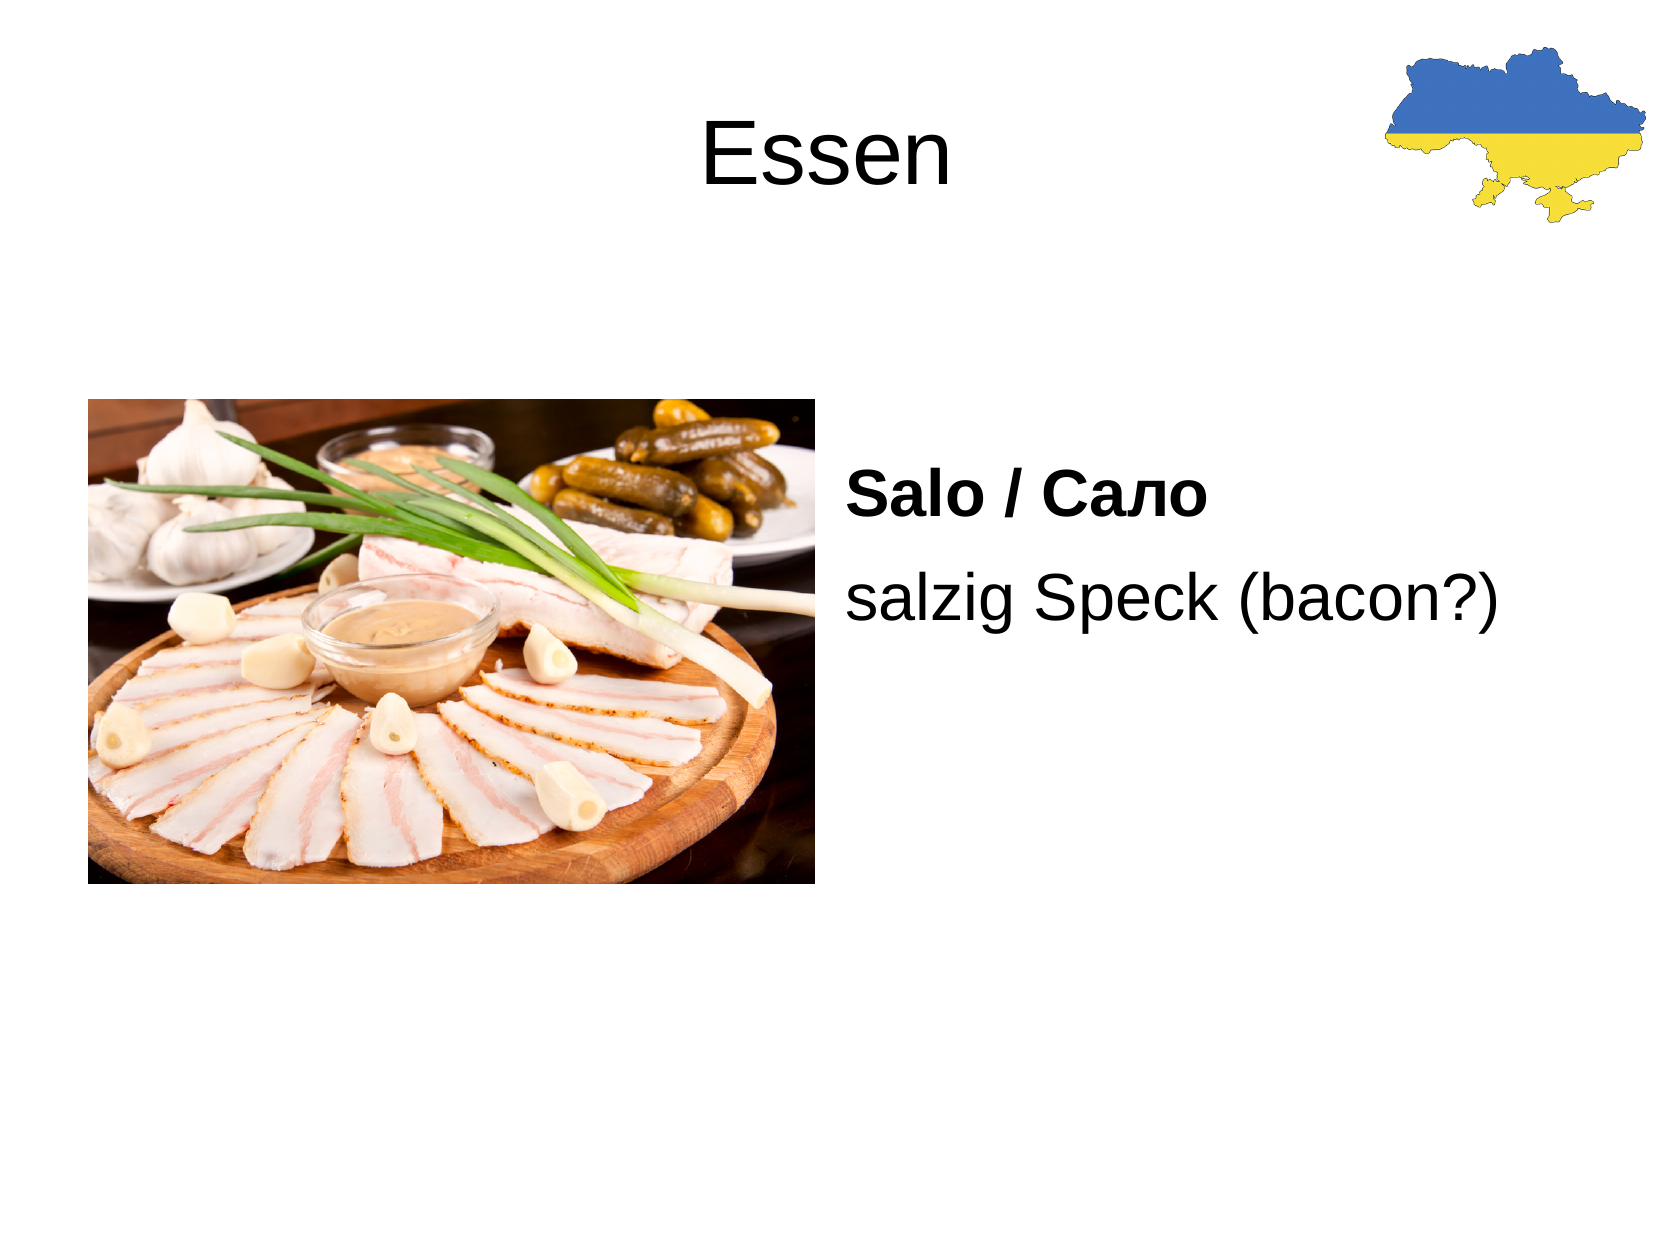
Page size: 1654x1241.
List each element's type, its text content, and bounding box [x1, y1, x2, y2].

title Essen [82, 49, 1379, 257]
picture [88, 399, 815, 884]
list Salo / Сало salzig Speck (bacon?) [845, 290, 1572, 1010]
picture [1379, 0, 1653, 270]
